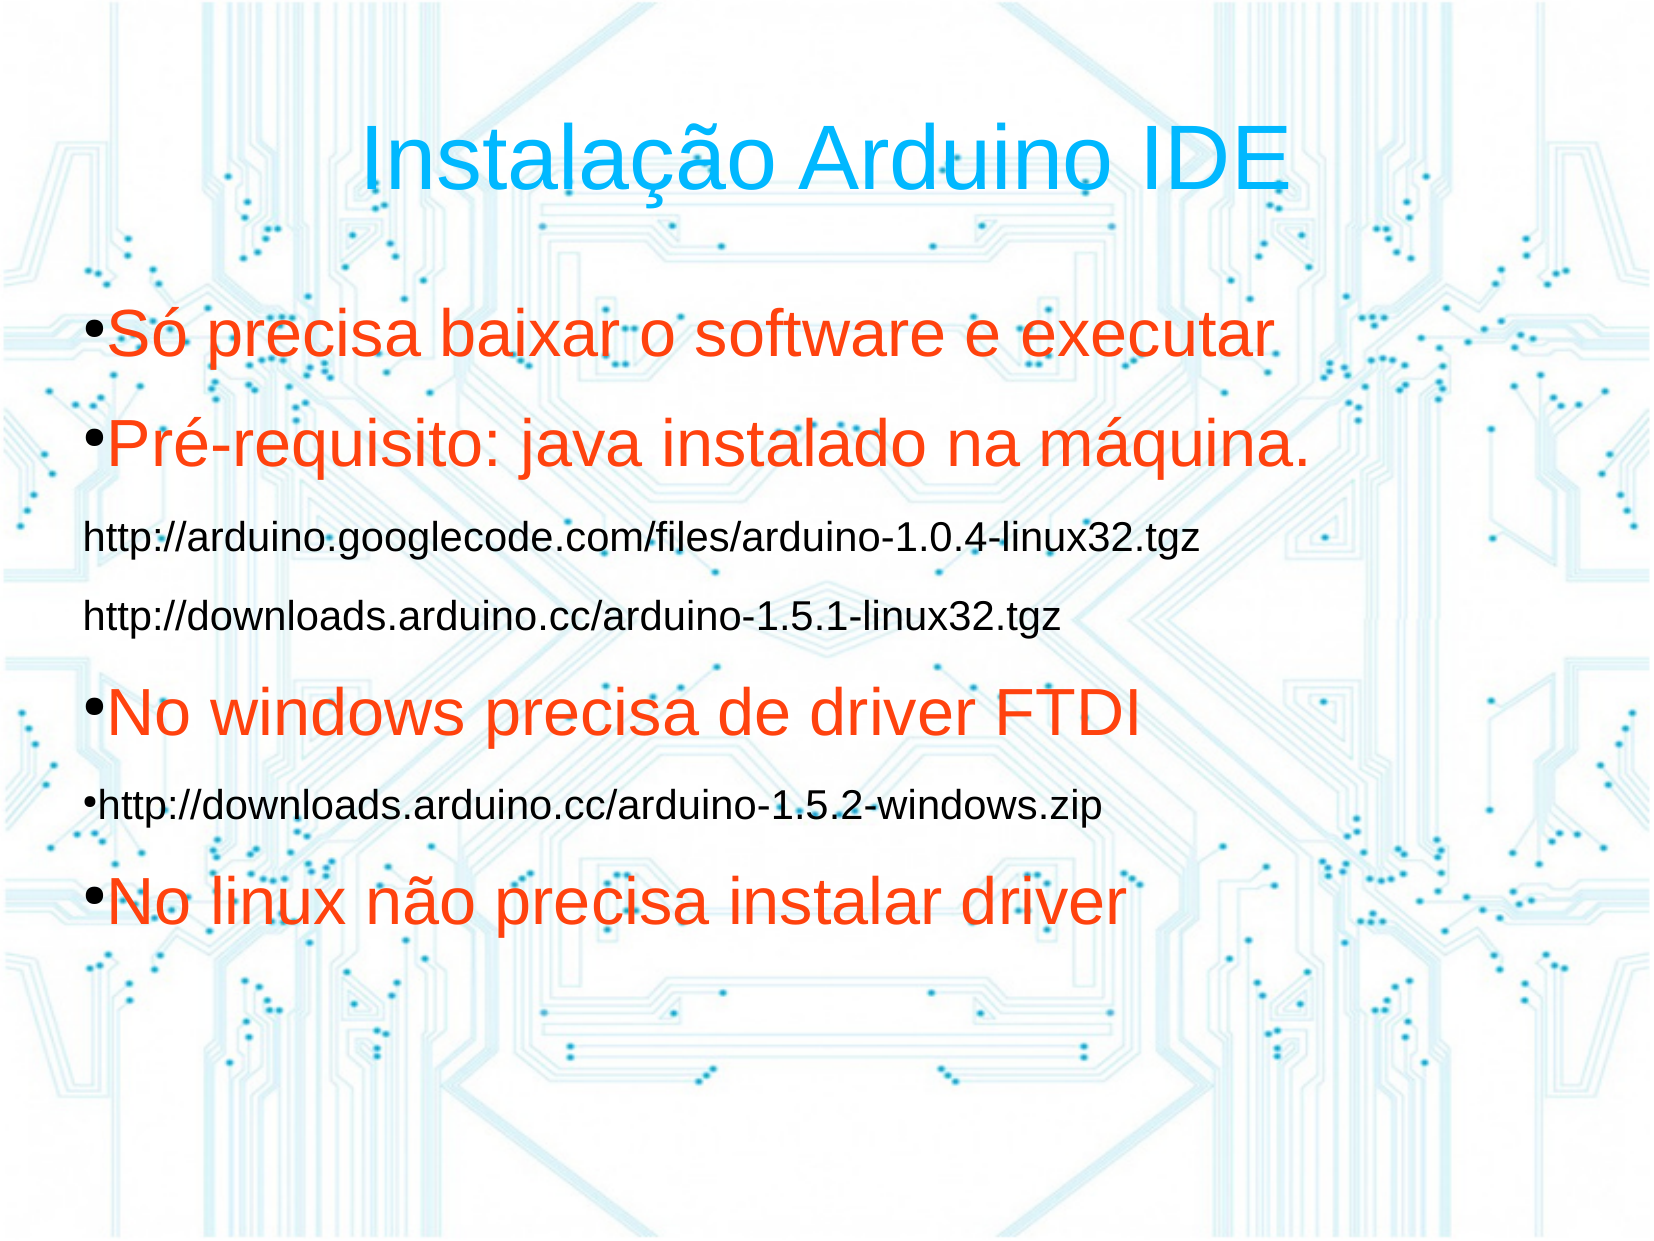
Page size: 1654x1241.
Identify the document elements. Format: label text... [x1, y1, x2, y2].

title Instalação Arduino IDE [82, 49, 1571, 257]
list Só precisa baixar o software e executar Pré-requisito: java instalado na máquina. http://arduino.googlecode.com/files/arduino-1.0.4-linux32.tgz http://downloads.arduino.cc/arduino-1.5.1-linux32.tgz No windows precisa de driver FTDI http://downloads.arduino.cc/arduino-1.5.2-windows.zip No linux não precisa instalar driver [82, 290, 1538, 1010]
